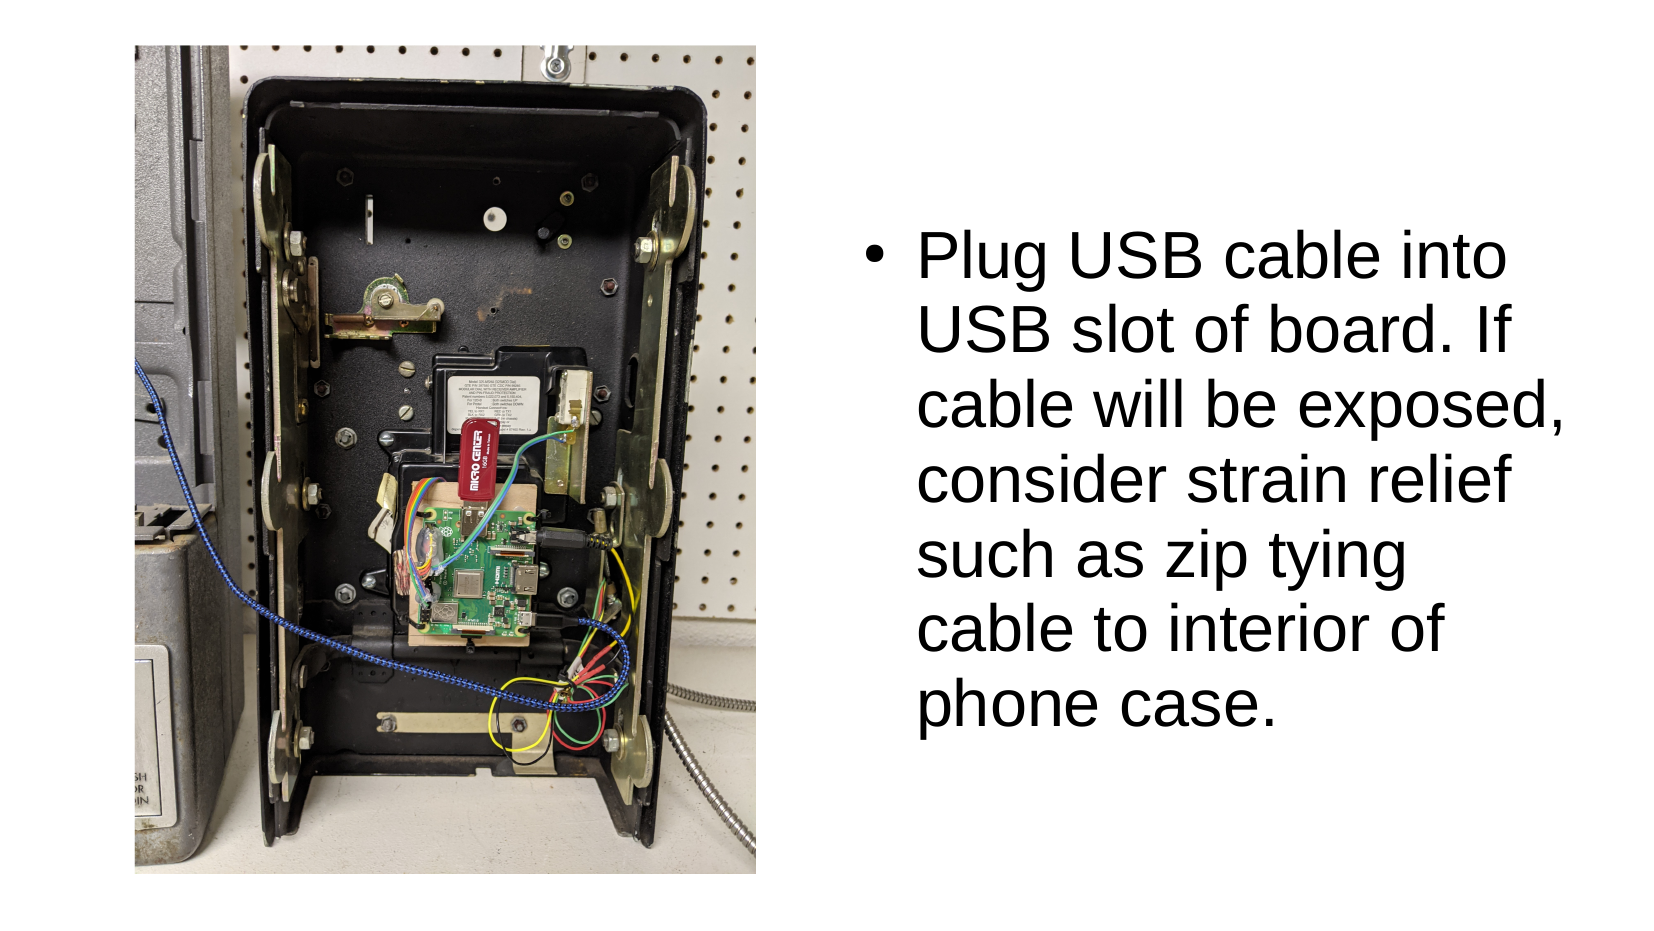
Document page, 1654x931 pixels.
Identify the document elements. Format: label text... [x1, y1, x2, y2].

list Plug USB cable into USB slot of board. If cable will be exposed, consider strain relief such as zip tying cable to interior of phone case. [845, 217, 1572, 758]
picture [134, 45, 756, 875]
